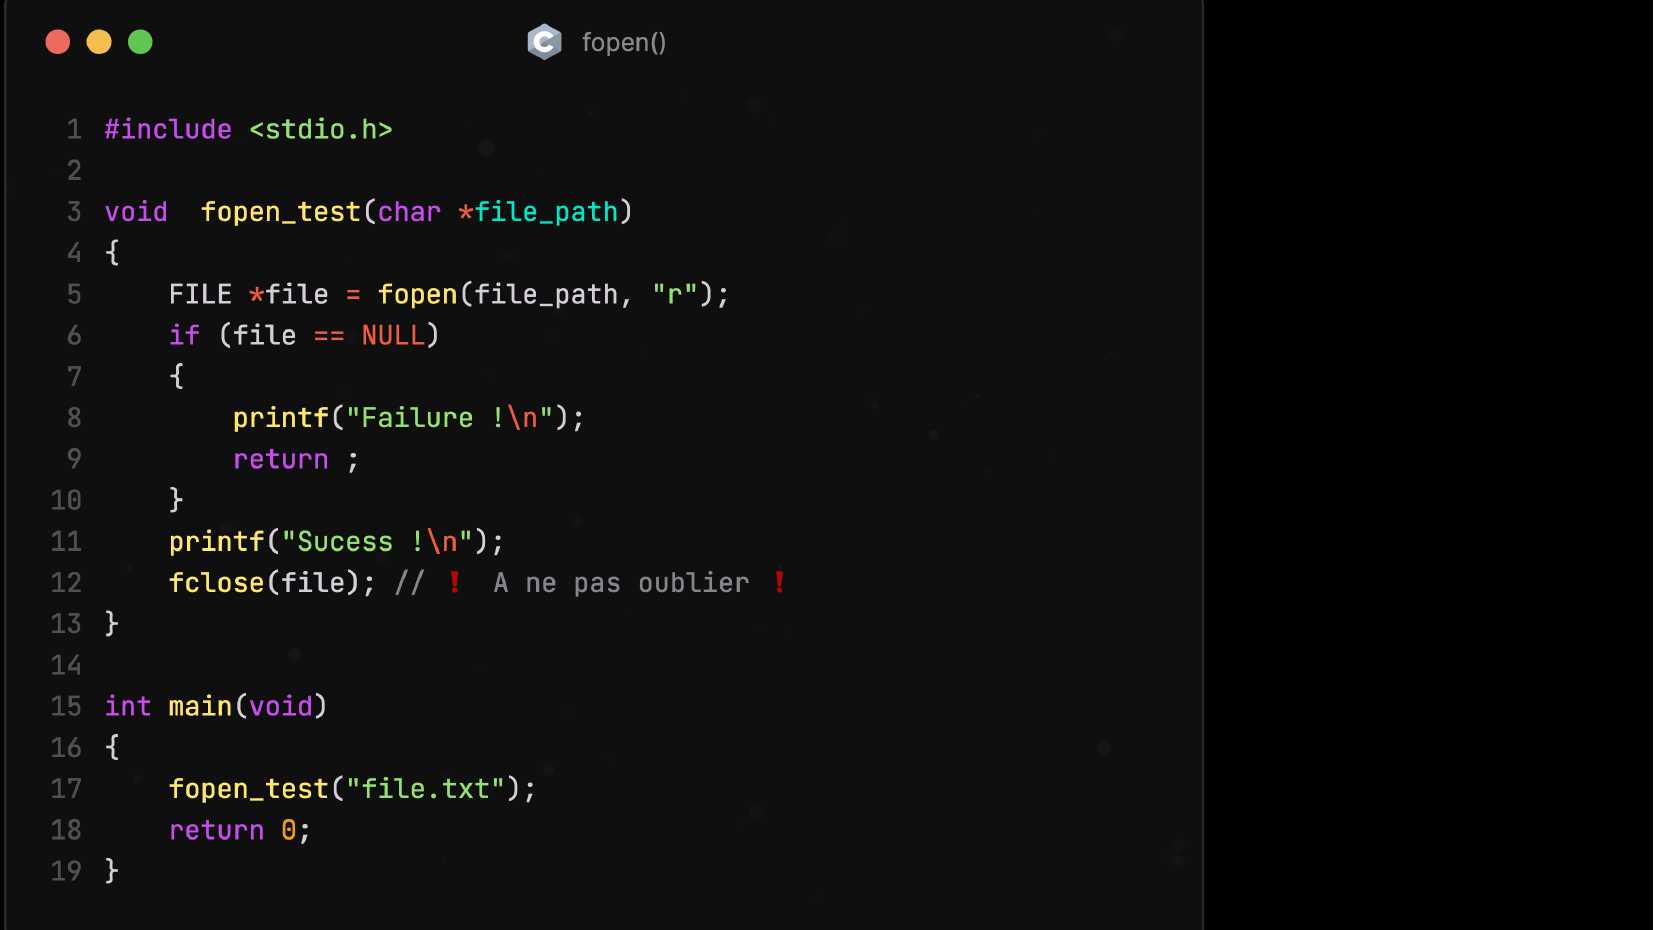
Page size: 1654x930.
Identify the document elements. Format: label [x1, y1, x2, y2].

picture [4, 0, 1204, 930]
